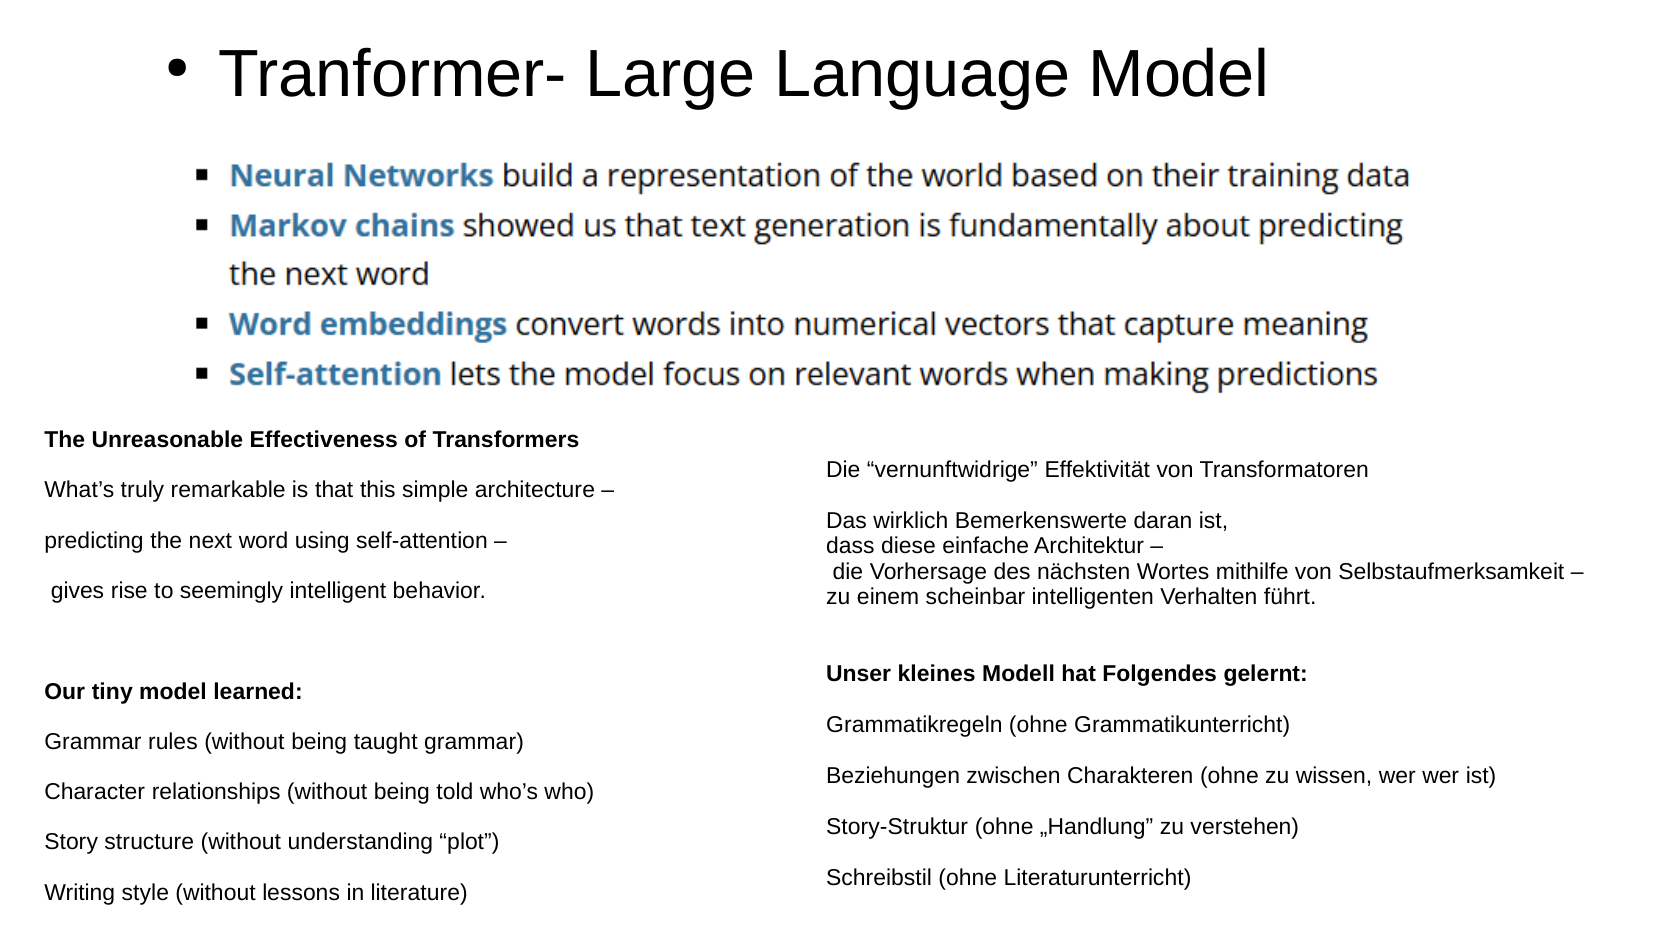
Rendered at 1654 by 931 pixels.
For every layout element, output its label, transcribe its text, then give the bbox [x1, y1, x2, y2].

text_box The Unreasonable Effectiveness of Transformers What’s truly remarkable is that this simple architecture – predicting the next word using self-attention – gives rise to seemingly intelligent behavior. Our tiny model learned: Grammar rules (without being taught grammar) Character relationships (without being told who’s who) Story structure (without understanding “plot”) Writing style (without lessons in literature) [29, 419, 709, 931]
text_box Die “vernunftwidrige” Effektivität von Transformatoren Das wirklich Bemerkenswerte daran ist, dass diese einfache Architektur – die Vorhersage des nächsten Wortes mithilfe von Selbstaufmerksamkeit – zu einem scheinbar intelligenten Verhalten führt. Unser kleines Modell hat Folgendes gelernt: Grammatikregeln (ohne Grammatikunterricht) Beziehungen zwischen Charakteren (ohne zu wissen, wer wer ist) Story-Struktur (ohne „Handlung” zu verstehen) Schreibstil (ohne Literaturunterricht) [811, 449, 1606, 931]
picture [134, 124, 1438, 426]
list Tranformer- Large Language Model [147, 29, 1506, 392]
